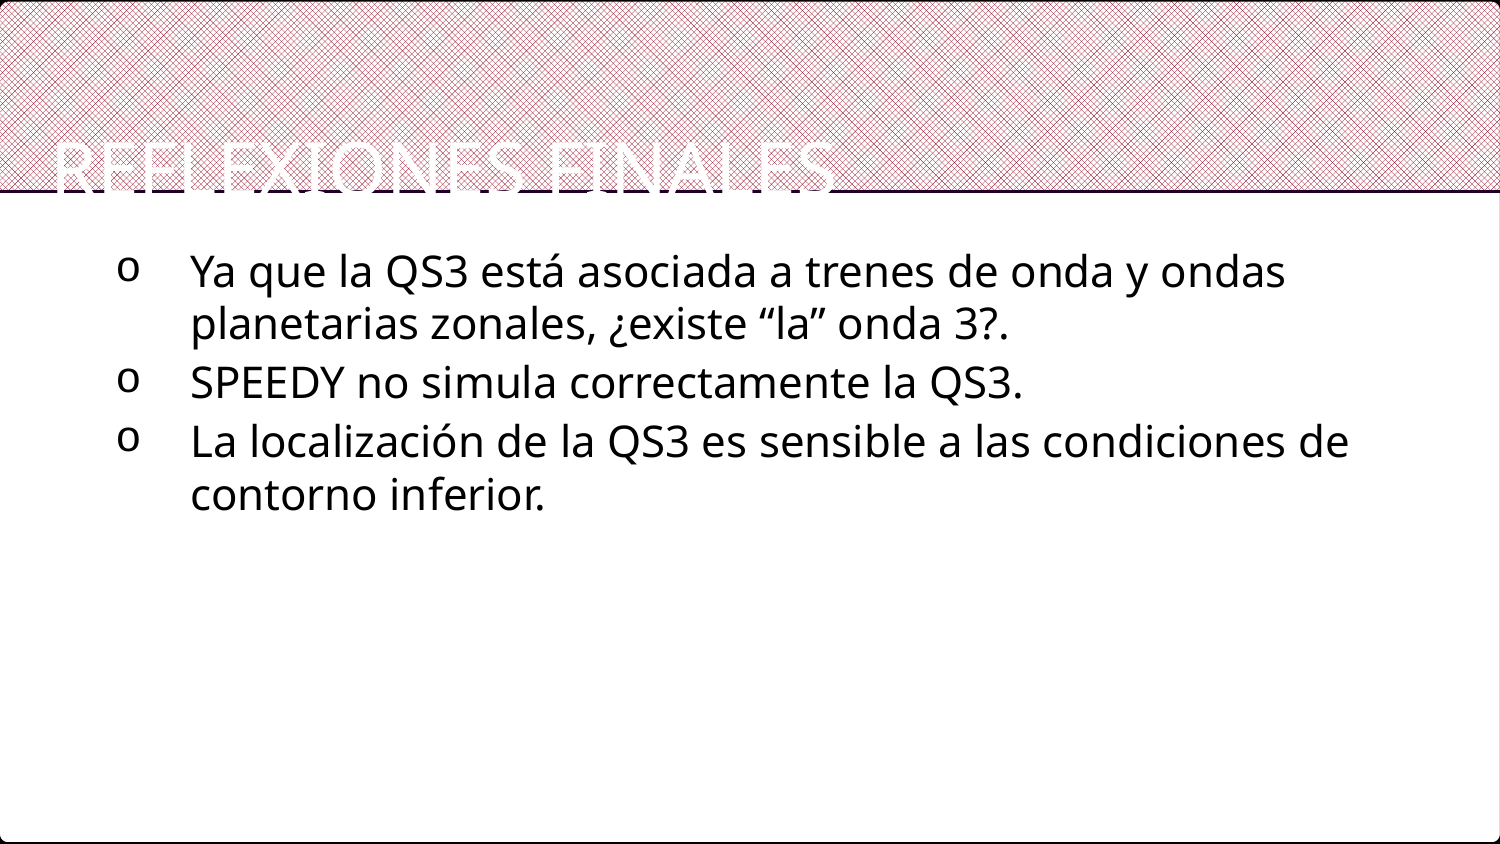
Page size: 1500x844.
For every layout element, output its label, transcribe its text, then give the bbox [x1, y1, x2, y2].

list Reflexiones finales [35, 91, 1465, 243]
list Ya que la QS3 está asociada a trenes de onda y ondas planetarias zonales, ¿existe “la” onda 3?. SPEEDY no simula correctamente la QS3. La localización de la QS3 es sensible a las condiciones de contorno inferior. [100, 235, 1412, 724]
